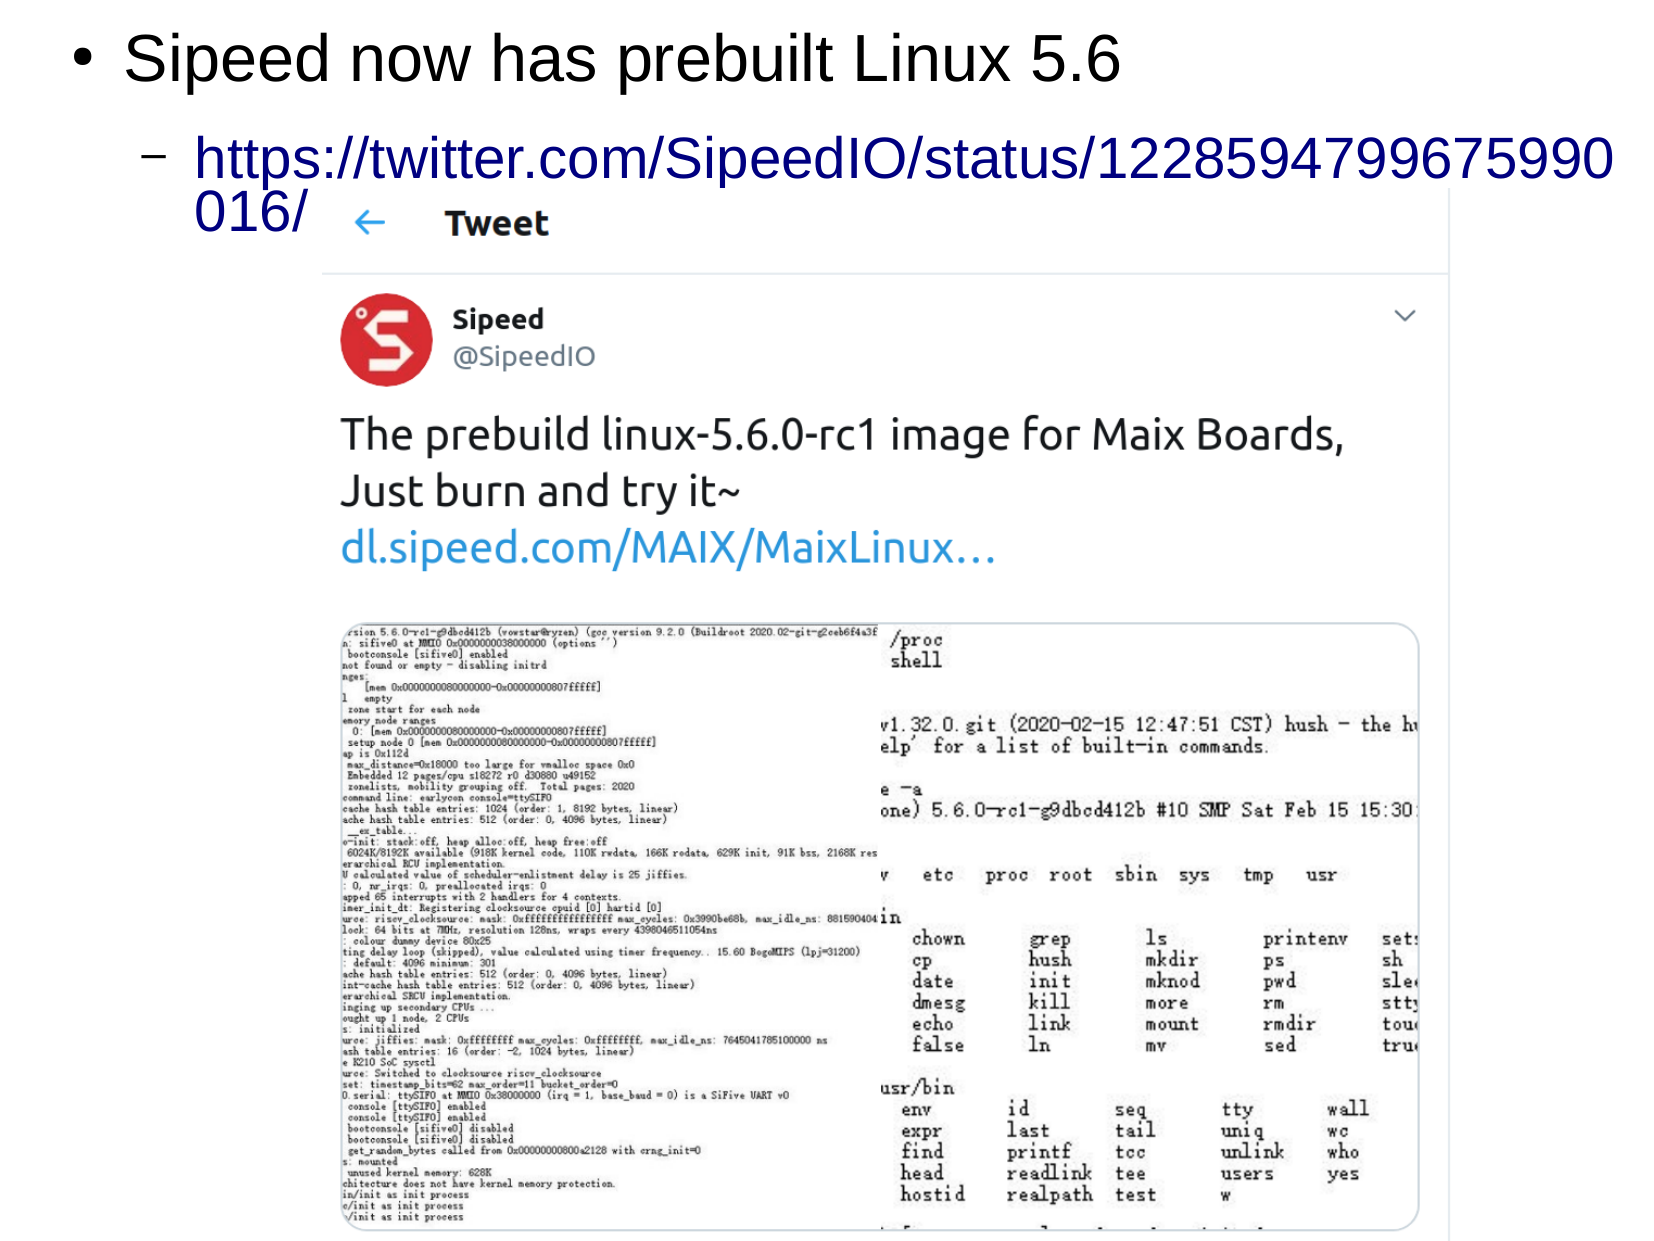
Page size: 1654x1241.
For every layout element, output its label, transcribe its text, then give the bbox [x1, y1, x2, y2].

list Sipeed now has prebuilt Linux 5.6 https://twitter.com/SipeedIO/status/1228594799675990016/ [53, 21, 1630, 986]
picture [322, 188, 1486, 1241]
